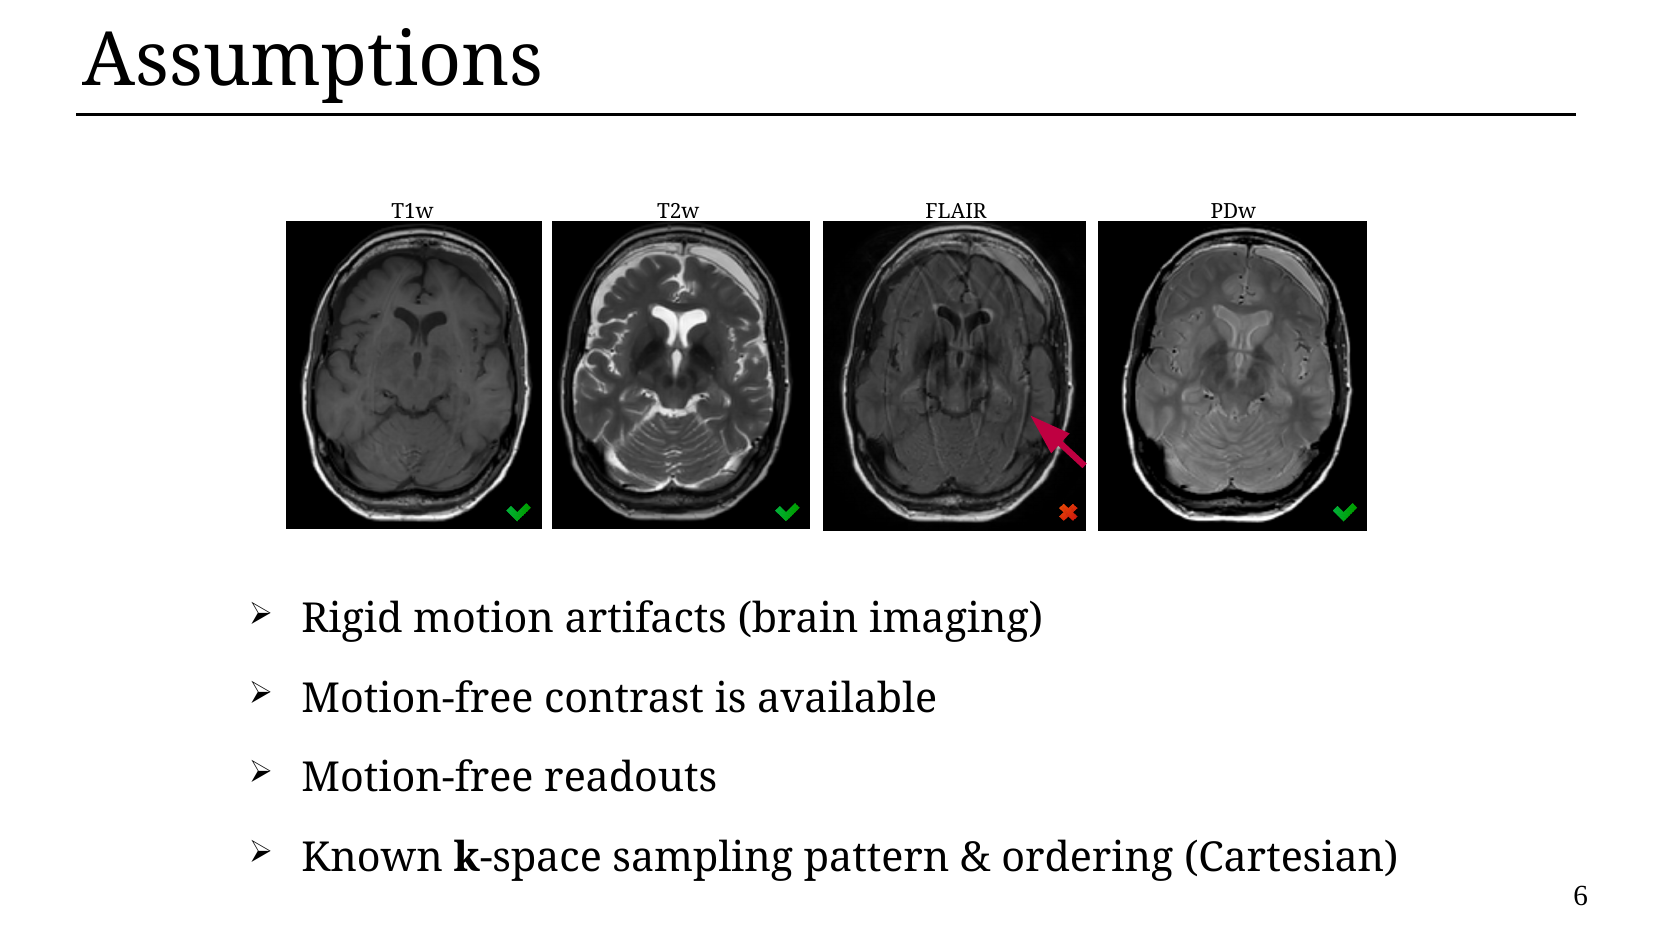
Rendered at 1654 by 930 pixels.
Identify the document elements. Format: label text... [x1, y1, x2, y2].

picture [823, 221, 1086, 531]
picture [286, 221, 542, 529]
text_box PDw [1105, 188, 1361, 228]
text_box T2w [550, 188, 806, 228]
picture [1098, 221, 1367, 531]
picture [552, 221, 810, 529]
title Assumptions [82, 7, 1571, 105]
text_box FLAIR [828, 188, 1084, 228]
list Rigid motion artifacts (brain imaging) Motion-free contrast is available Motion-free readouts Known k-space sampling pattern & ordering (Cartesian) [161, 589, 1492, 886]
text_box T1w [285, 188, 541, 228]
